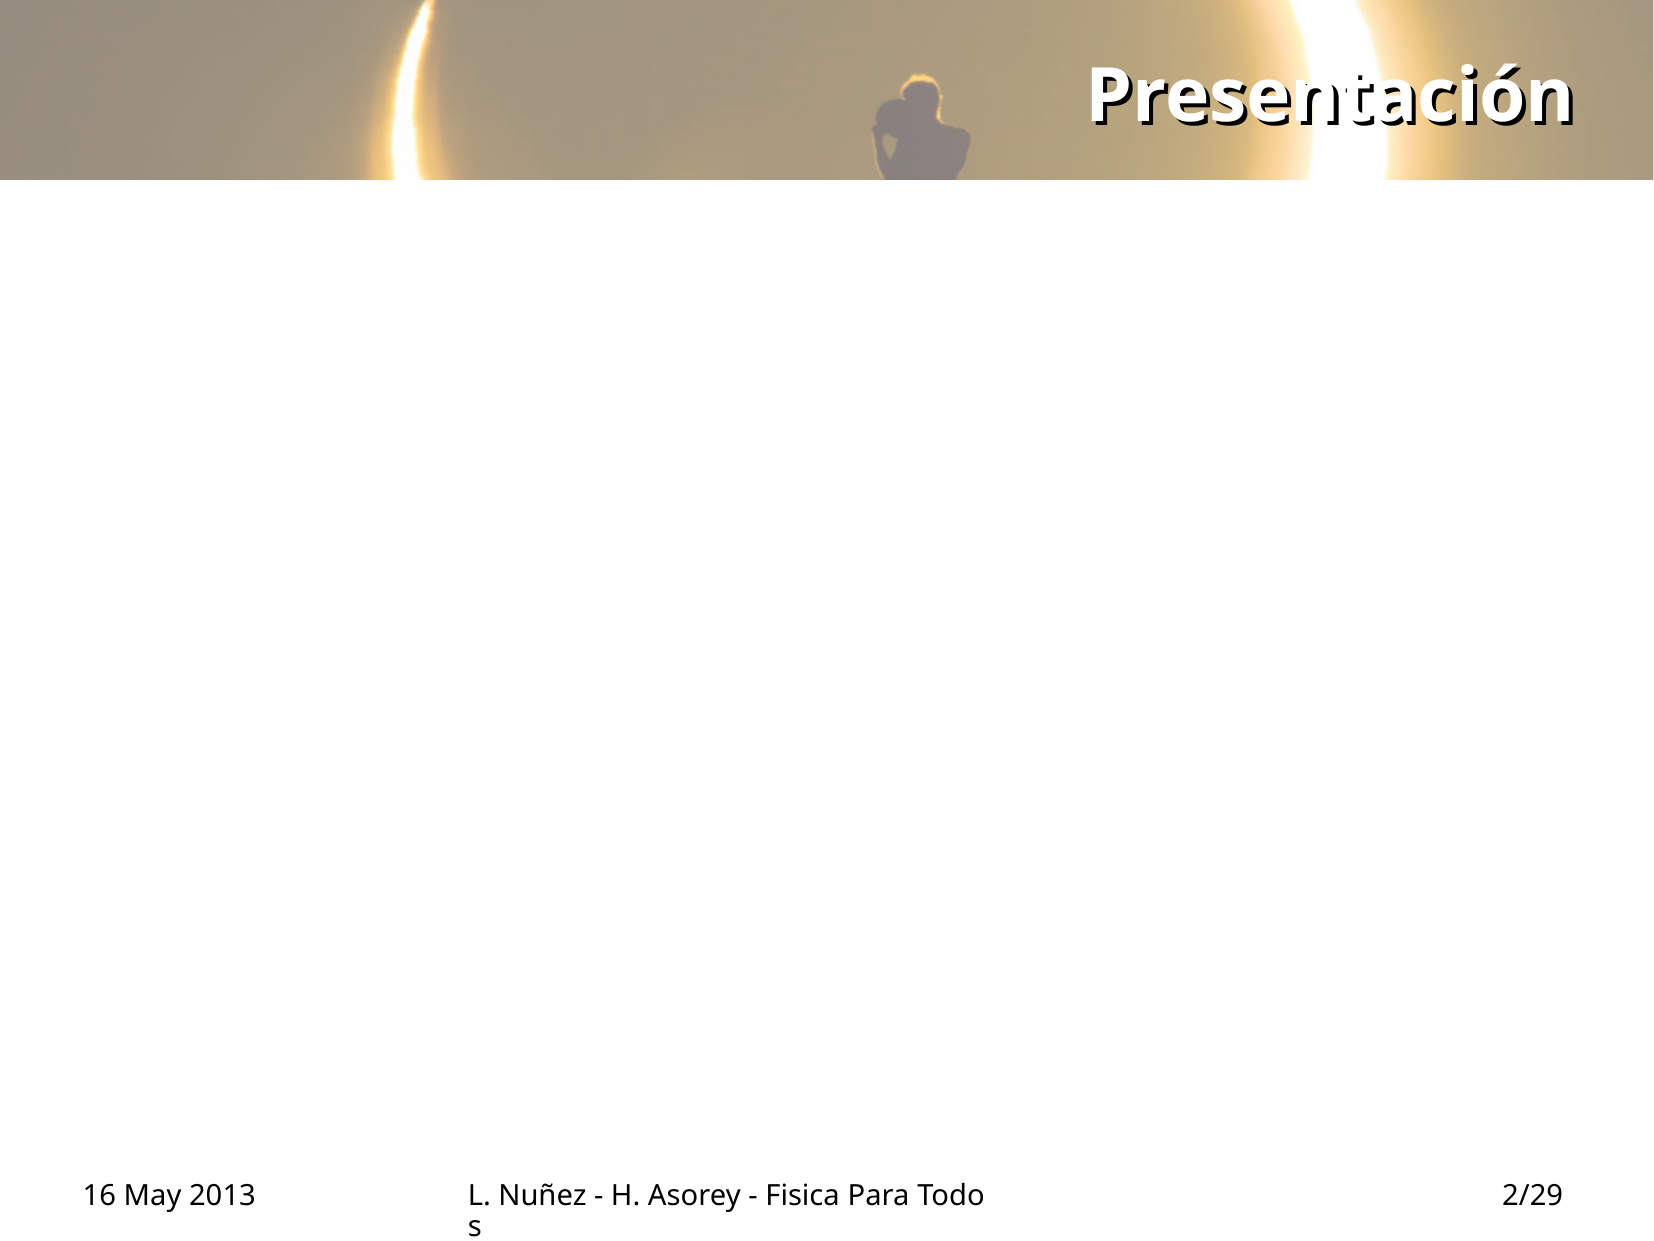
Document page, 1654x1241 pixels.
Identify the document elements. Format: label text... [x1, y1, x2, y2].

picture [0, 0, 1654, 180]
title Presentación [86, 19, 1576, 166]
